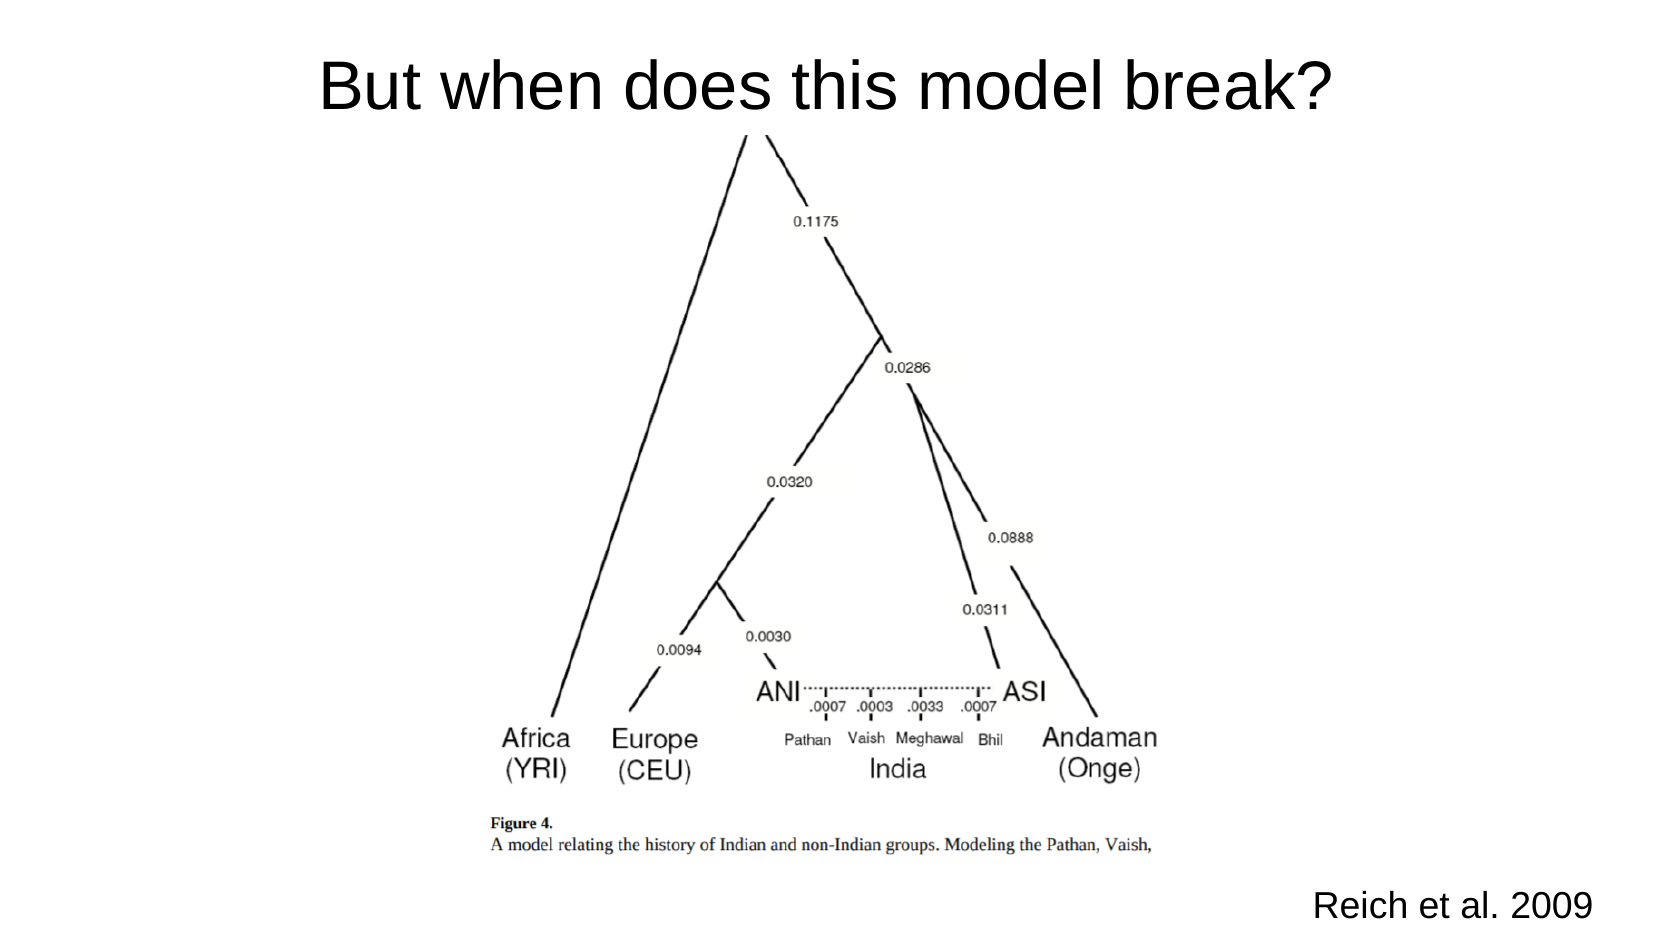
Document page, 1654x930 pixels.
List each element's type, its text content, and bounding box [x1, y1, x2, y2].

picture [404, 135, 1187, 855]
text_box Reich et al. 2009 [1297, 877, 1653, 930]
title But when does this model break? [82, 36, 1571, 135]
